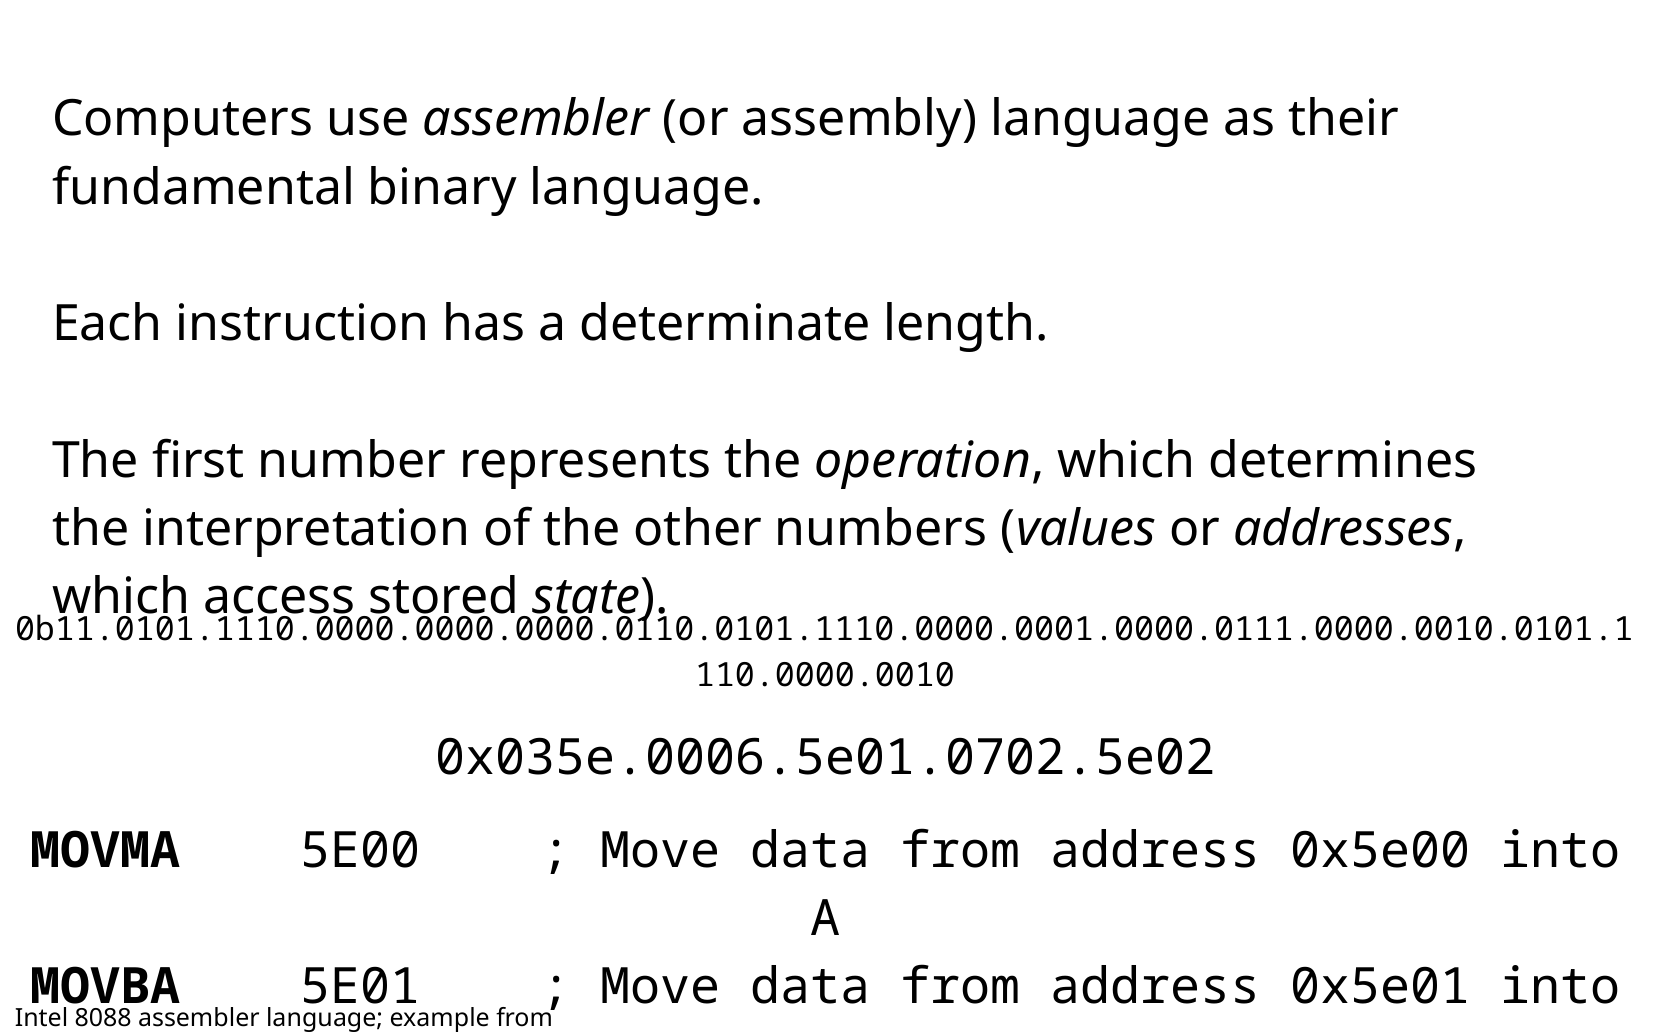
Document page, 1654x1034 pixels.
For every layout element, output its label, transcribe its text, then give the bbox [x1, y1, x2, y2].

text_box 0b11.0101.1110.0000.0000.0000.0110.0101.1110.0000.0001.0000.0111.0000.0010.0101.1110.0000.0010 0x035e.0006.5e01.0702.5e02 MOVMA 5E00 ; Move data from address 0x5e00 into A MOVBA 5E01 ; Move data from address 0x5e01 into A ADDAB ; Add A and B and put result in A MOVAM 5E02 ; Move data from A to address 0x5e02 [0, 597, 1651, 946]
text_box Computers use assembler (or assembly) language as their fundamental binary language. Each instruction has a determinate length. The first number represents the operation, which determines the interpretation of the other numbers (values or addresses, which access stored state). [37, 75, 1576, 508]
text_box Intel 8088 assembler language; example from https://faculty.etsu.edu/tarnoff/ntes2150/assembly/assembly.htm [0, 992, 1276, 1034]
